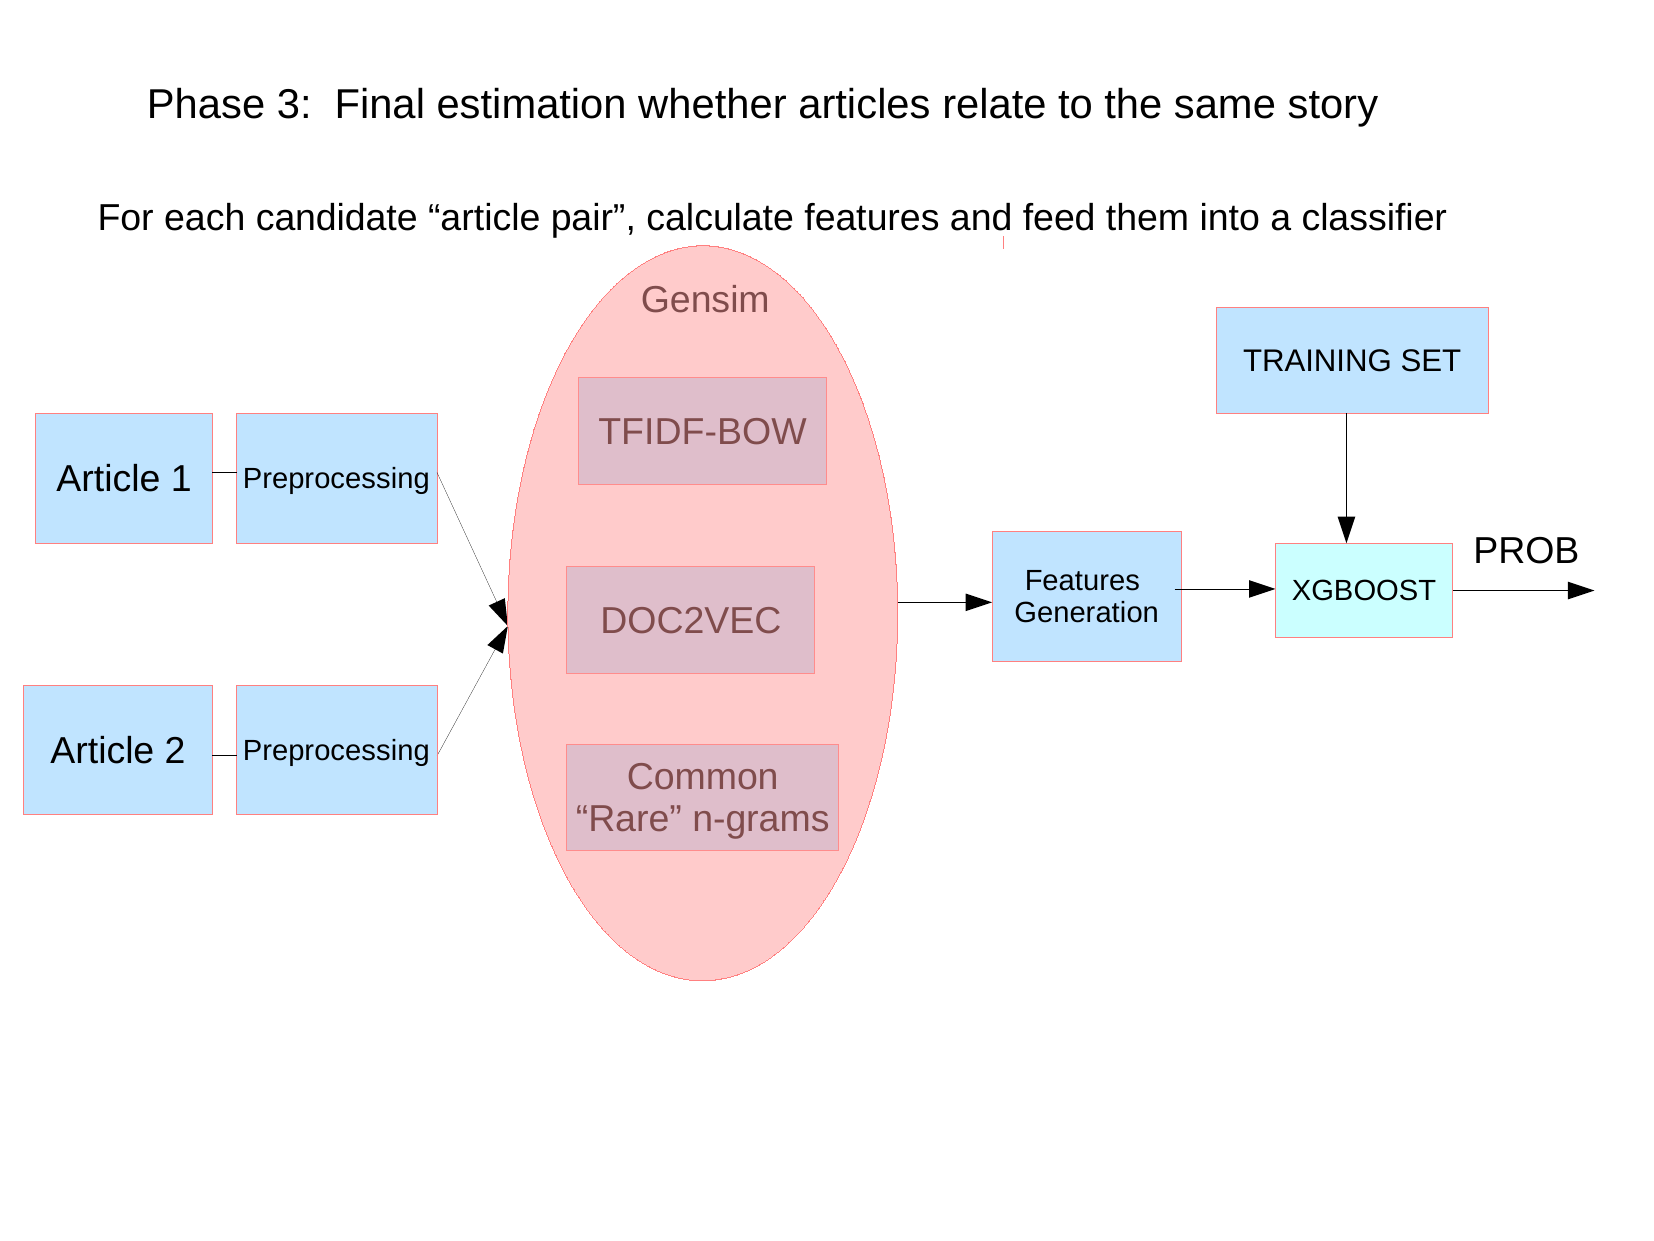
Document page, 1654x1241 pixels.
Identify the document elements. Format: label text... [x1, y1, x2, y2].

text_box Article 2 [23, 685, 213, 815]
text_box Preprocessing [236, 685, 438, 815]
text_box TRAINING SET [1216, 307, 1489, 414]
text_box For each candidate “article pair”, calculate features and feed them into a classifier [82, 188, 1609, 246]
text_box Phase 3: Final estimation whether articles relate to the same story [132, 73, 1394, 135]
text_box Preprocessing [236, 413, 438, 544]
text_box [507, 245, 898, 981]
text_box Article 1 [35, 413, 213, 544]
text_box XGBOOST [1275, 543, 1453, 638]
text_box Features Generation [992, 531, 1182, 662]
text_box PROB [1458, 521, 1595, 579]
